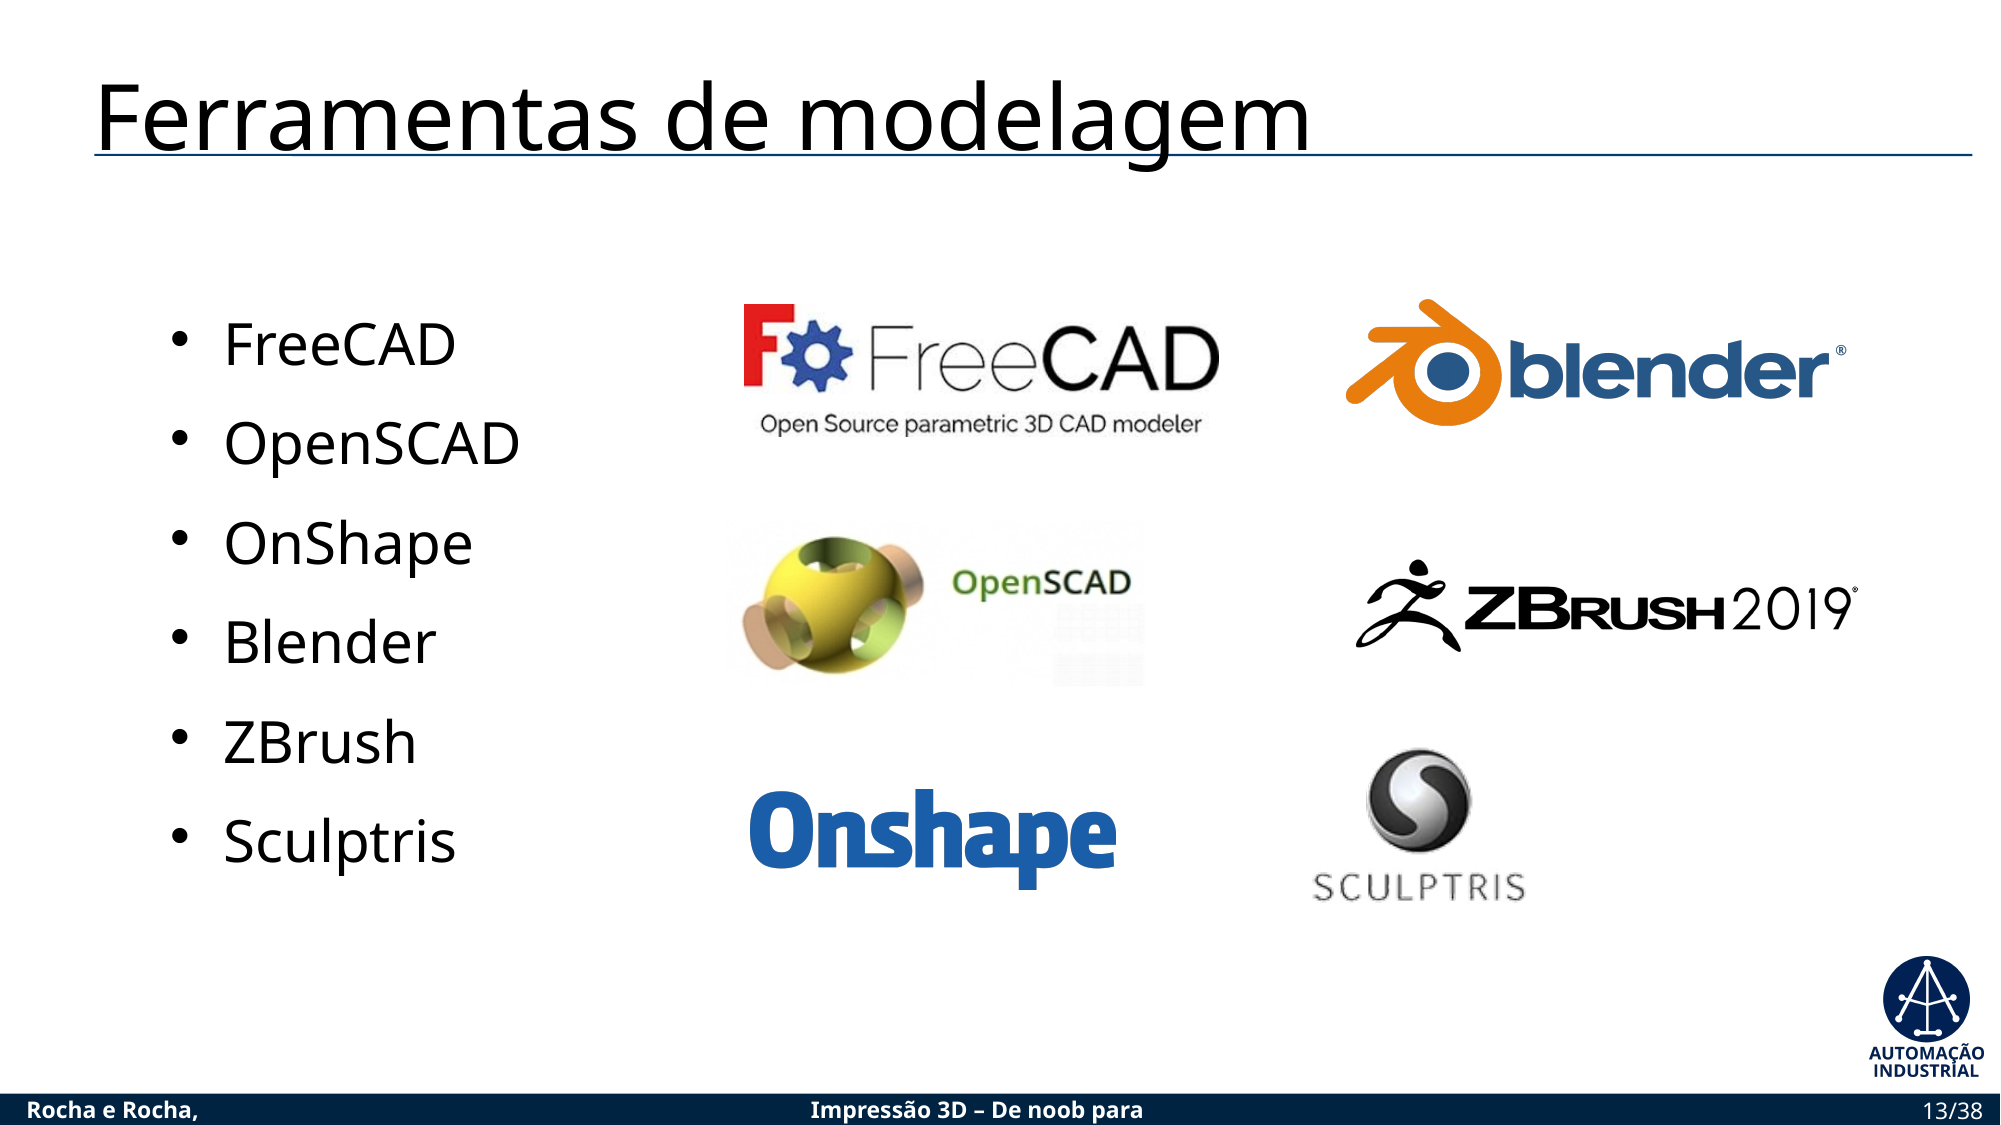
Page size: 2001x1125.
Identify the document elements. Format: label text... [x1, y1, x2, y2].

picture [1343, 295, 1849, 431]
picture [750, 789, 1116, 890]
picture [744, 304, 1219, 437]
picture [1219, 743, 1626, 910]
picture [724, 521, 1145, 687]
picture [1349, 548, 1867, 656]
picture [1869, 956, 1984, 1077]
text_box Ferramentas de modelagem [78, 12, 1804, 230]
text_box FreeCAD OpenSCAD OnShape Blender ZBrush Sculptris [137, 299, 1863, 1013]
